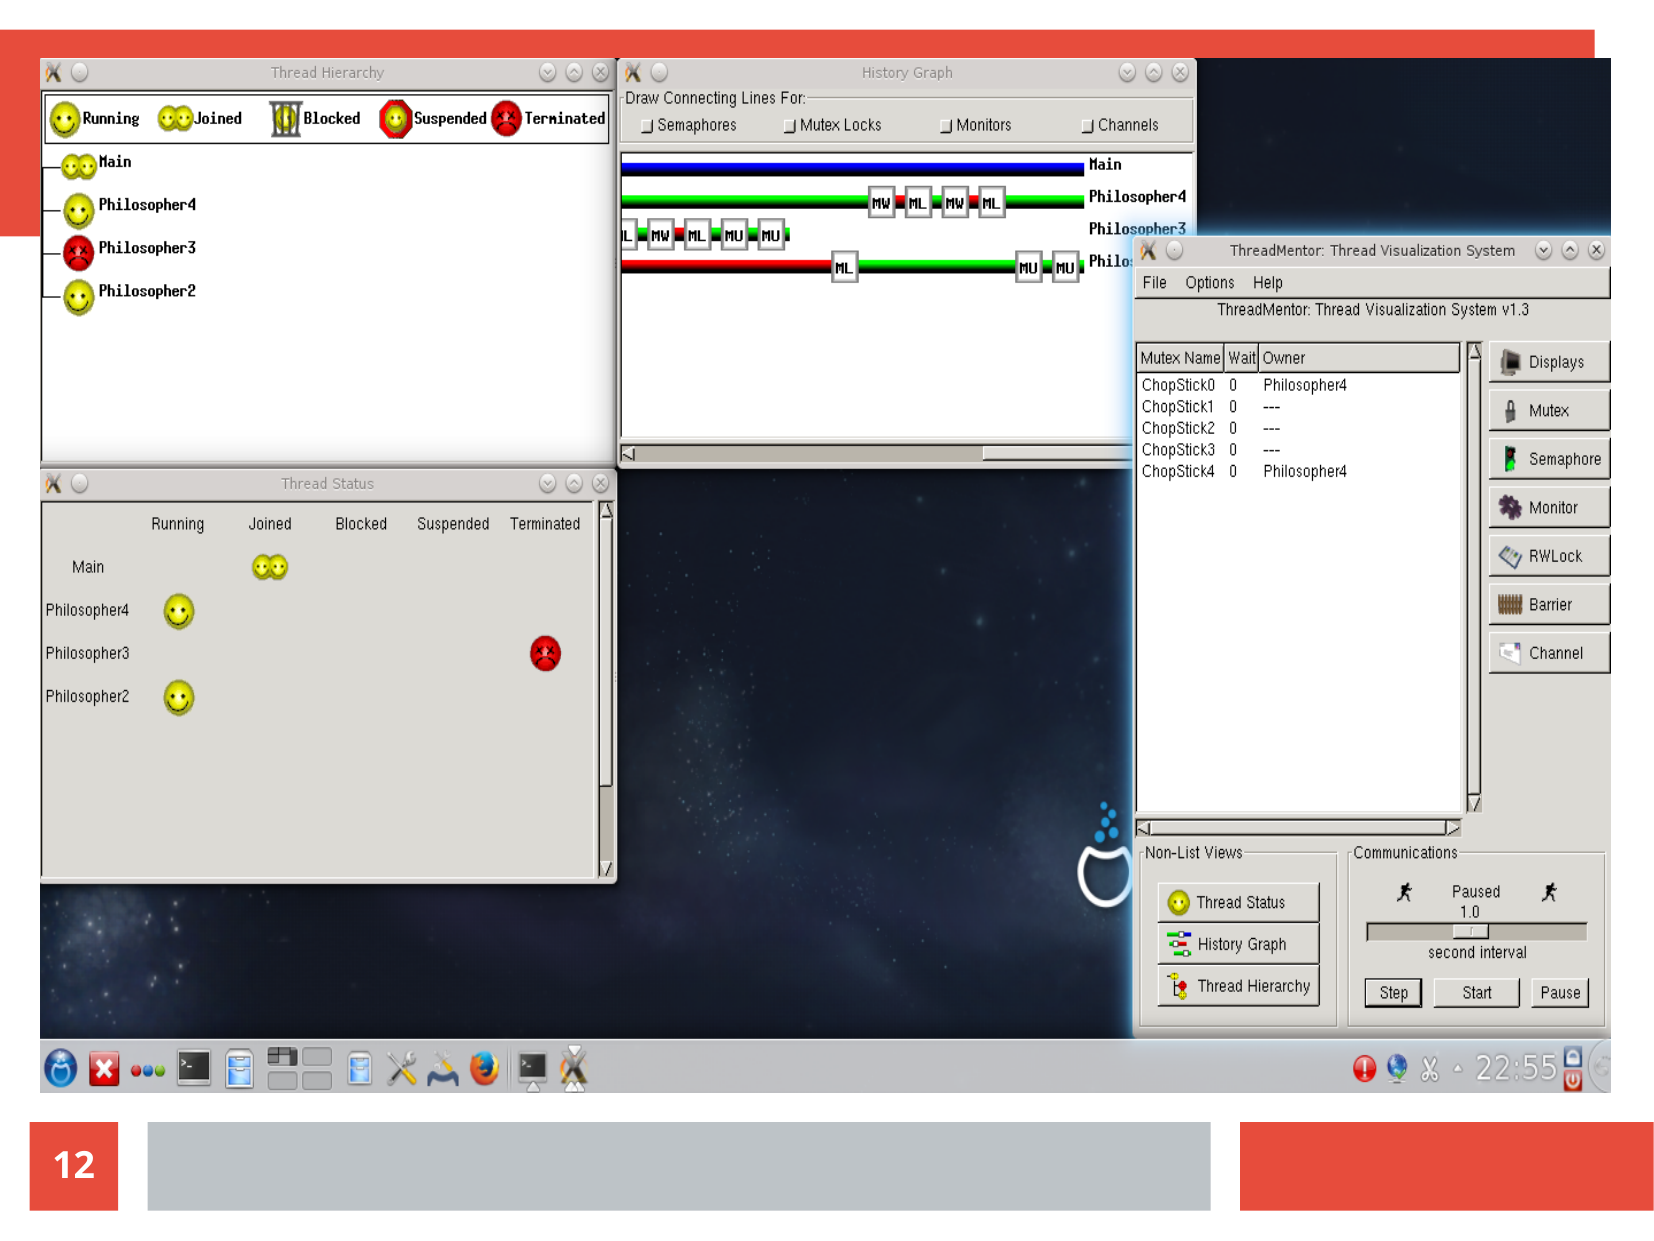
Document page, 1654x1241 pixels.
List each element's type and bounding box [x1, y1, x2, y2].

picture [40, 59, 1611, 1093]
text_box [29, 1122, 119, 1211]
